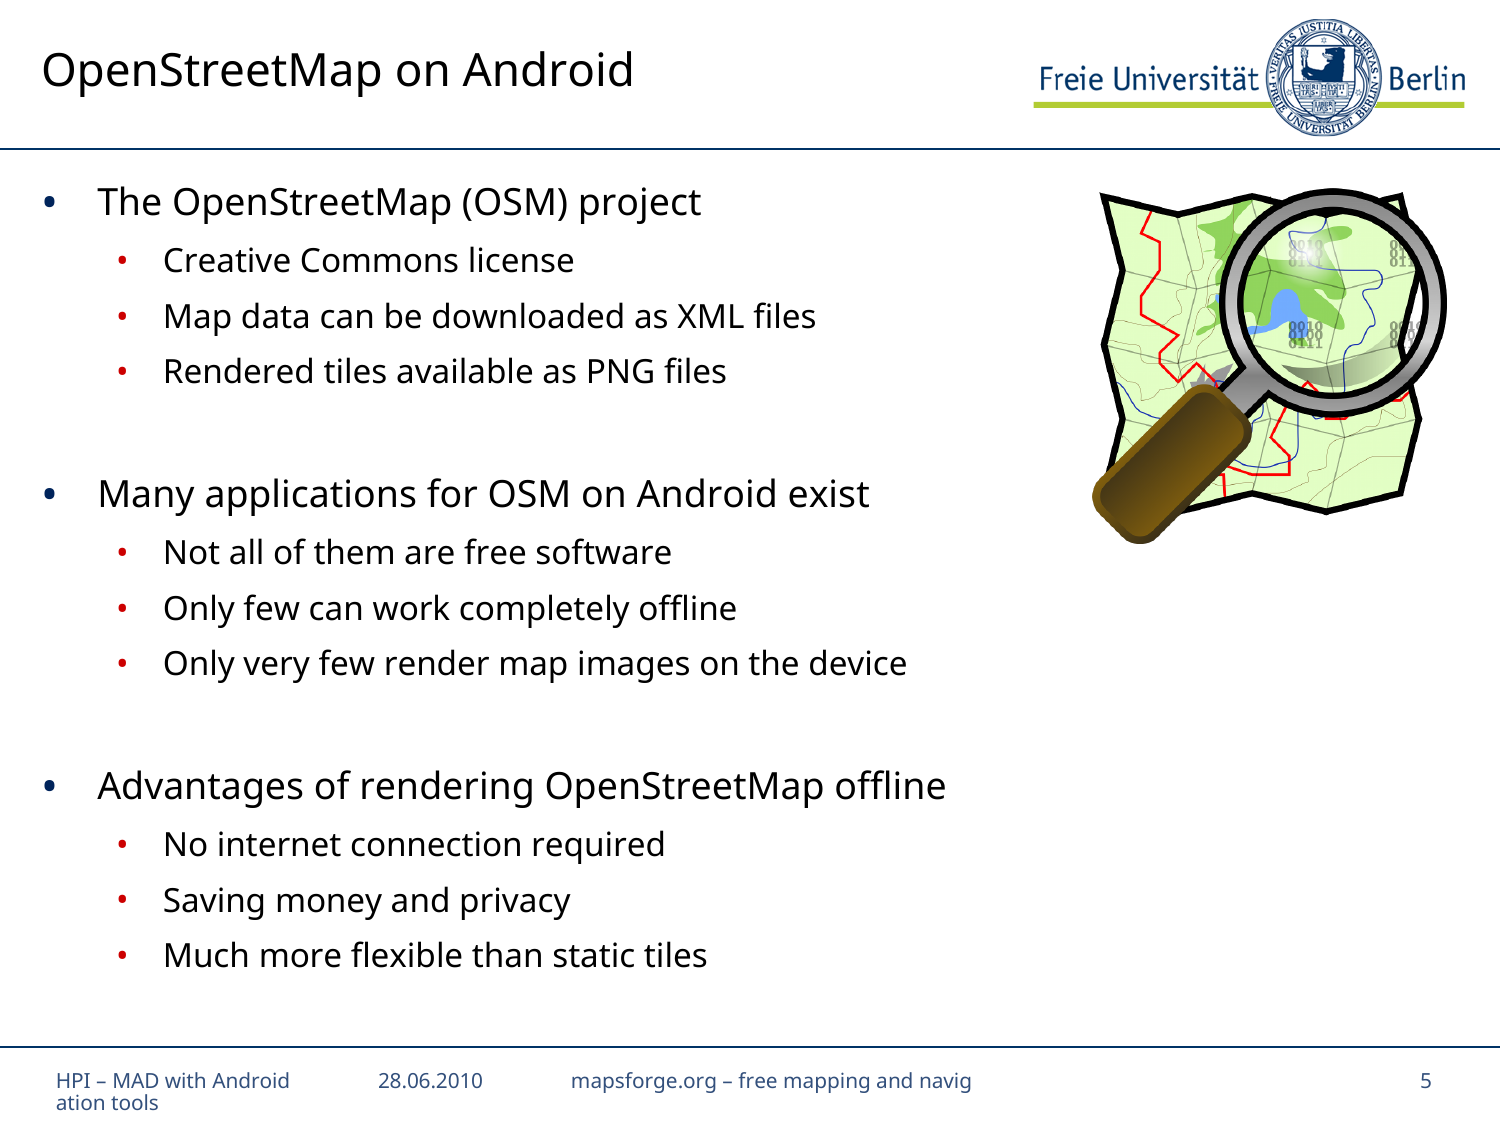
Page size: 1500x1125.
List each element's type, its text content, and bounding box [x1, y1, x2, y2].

list The OpenStreetMap (OSM) project Creative Commons license Map data can be downloaded as XML files Rendered tiles available as PNG files Many applications for OSM on Android exist Not all of them are free software Only few can work completely offline Only very few render map images on the device Advantages of rendering OpenStreetMap offline No internet connection required Saving money and privacy Much more flexible than static tiles [41, 175, 1447, 919]
title OpenStreetMap on Android [41, 0, 1016, 138]
picture [1033, 19, 1470, 137]
picture [1092, 188, 1447, 544]
